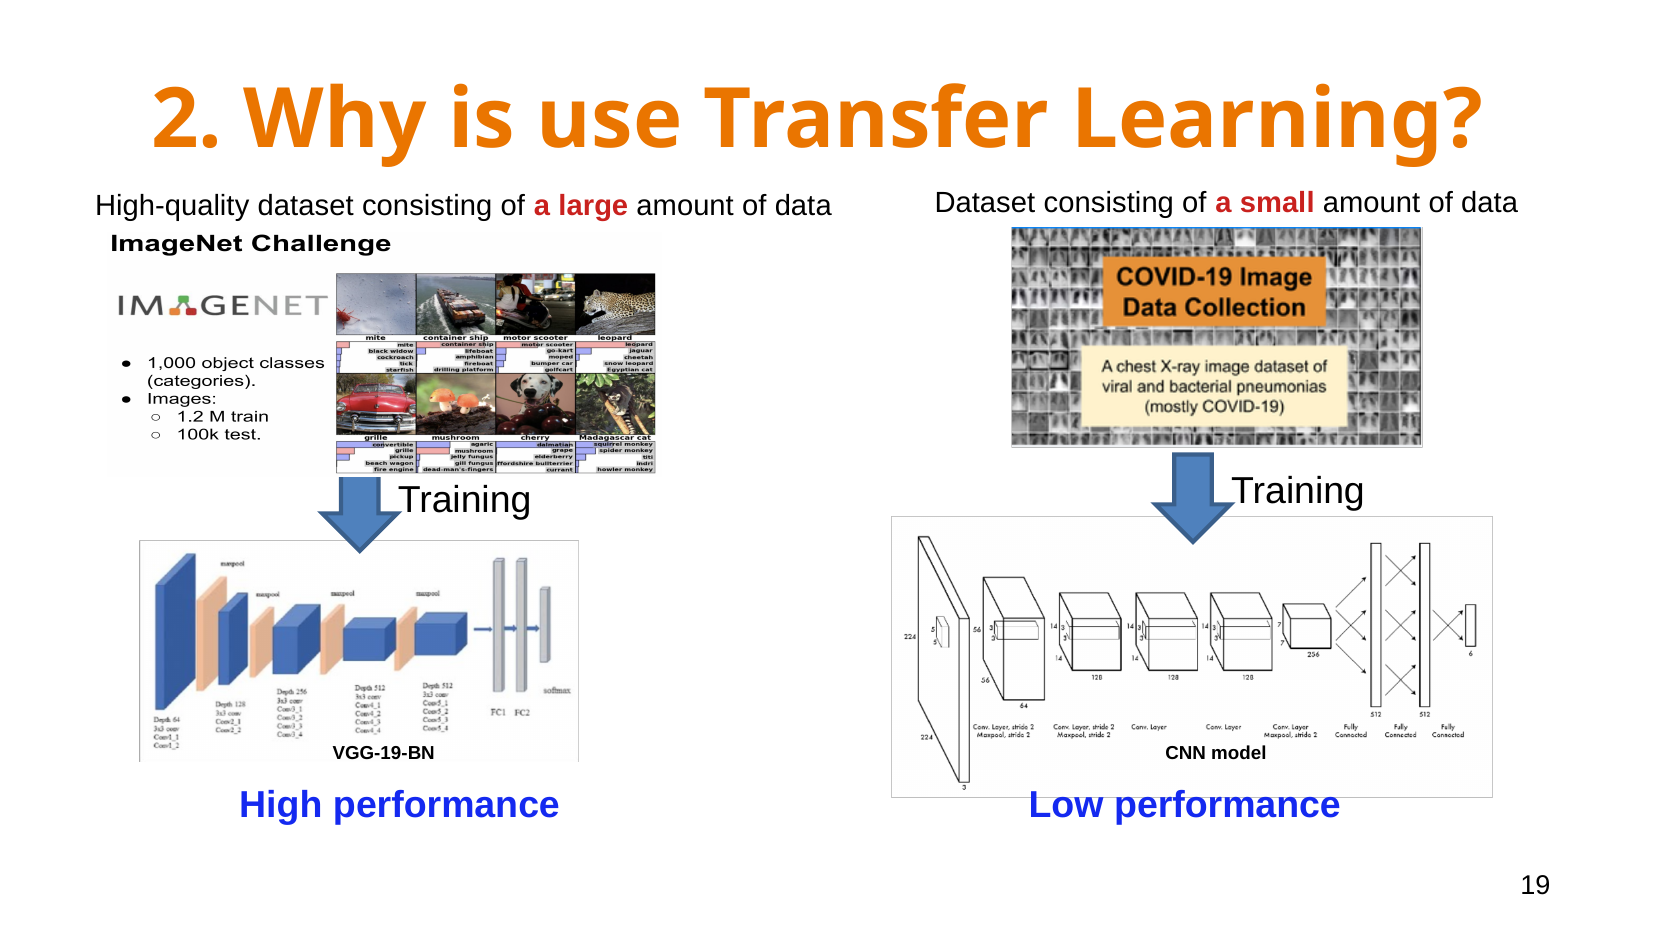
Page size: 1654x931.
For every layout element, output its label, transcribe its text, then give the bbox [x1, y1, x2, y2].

picture [875, 500, 1511, 815]
picture [128, 529, 591, 775]
text_box High-quality dataset consisting of a large amount of data [80, 178, 988, 229]
text_box Dataset consisting of a small amount of data [919, 176, 1534, 227]
text_box High performance [224, 772, 583, 833]
text_box VGG-19-BN [316, 733, 452, 773]
text_box 2. Why is use Transfer Learning? [0, 22, 1635, 207]
text_box [1155, 454, 1216, 542]
picture [988, 227, 1451, 473]
text_box Low performance [1013, 772, 1373, 833]
text_box Training [1216, 458, 1390, 519]
text_box CNN model [1149, 733, 1284, 773]
text_box [322, 477, 383, 551]
picture [107, 232, 662, 477]
text_box Training [383, 477, 557, 528]
